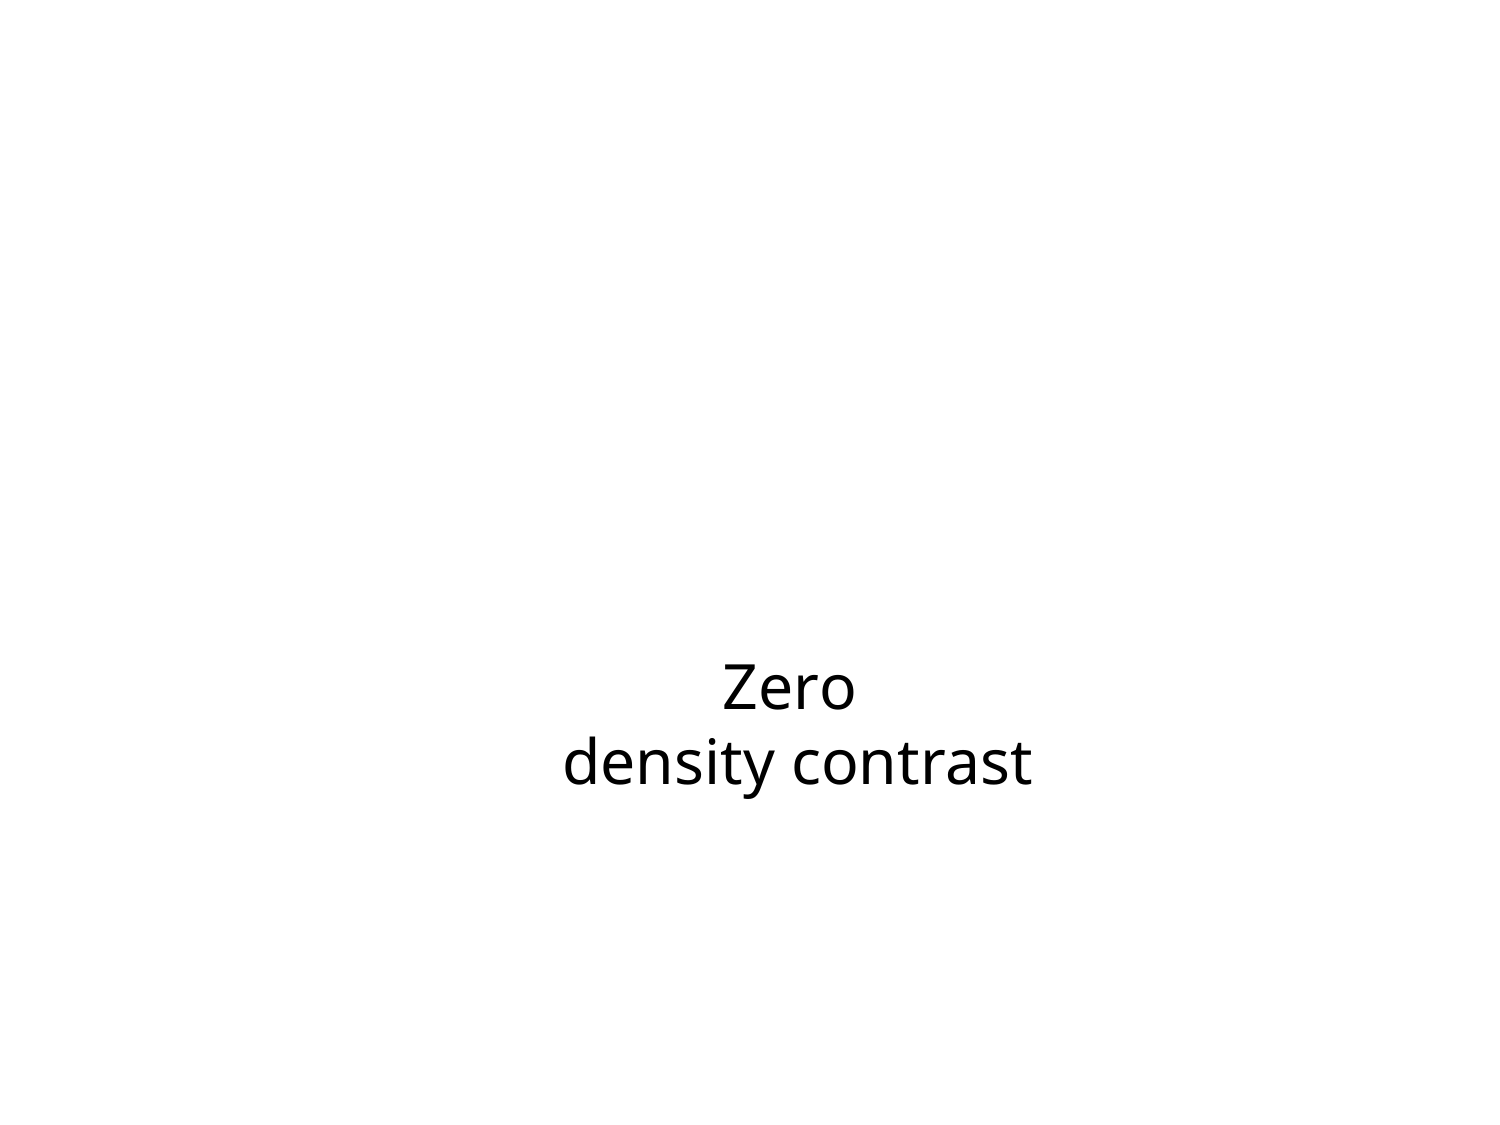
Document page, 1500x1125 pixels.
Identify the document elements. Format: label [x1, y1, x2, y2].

picture [158, 0, 1346, 1125]
